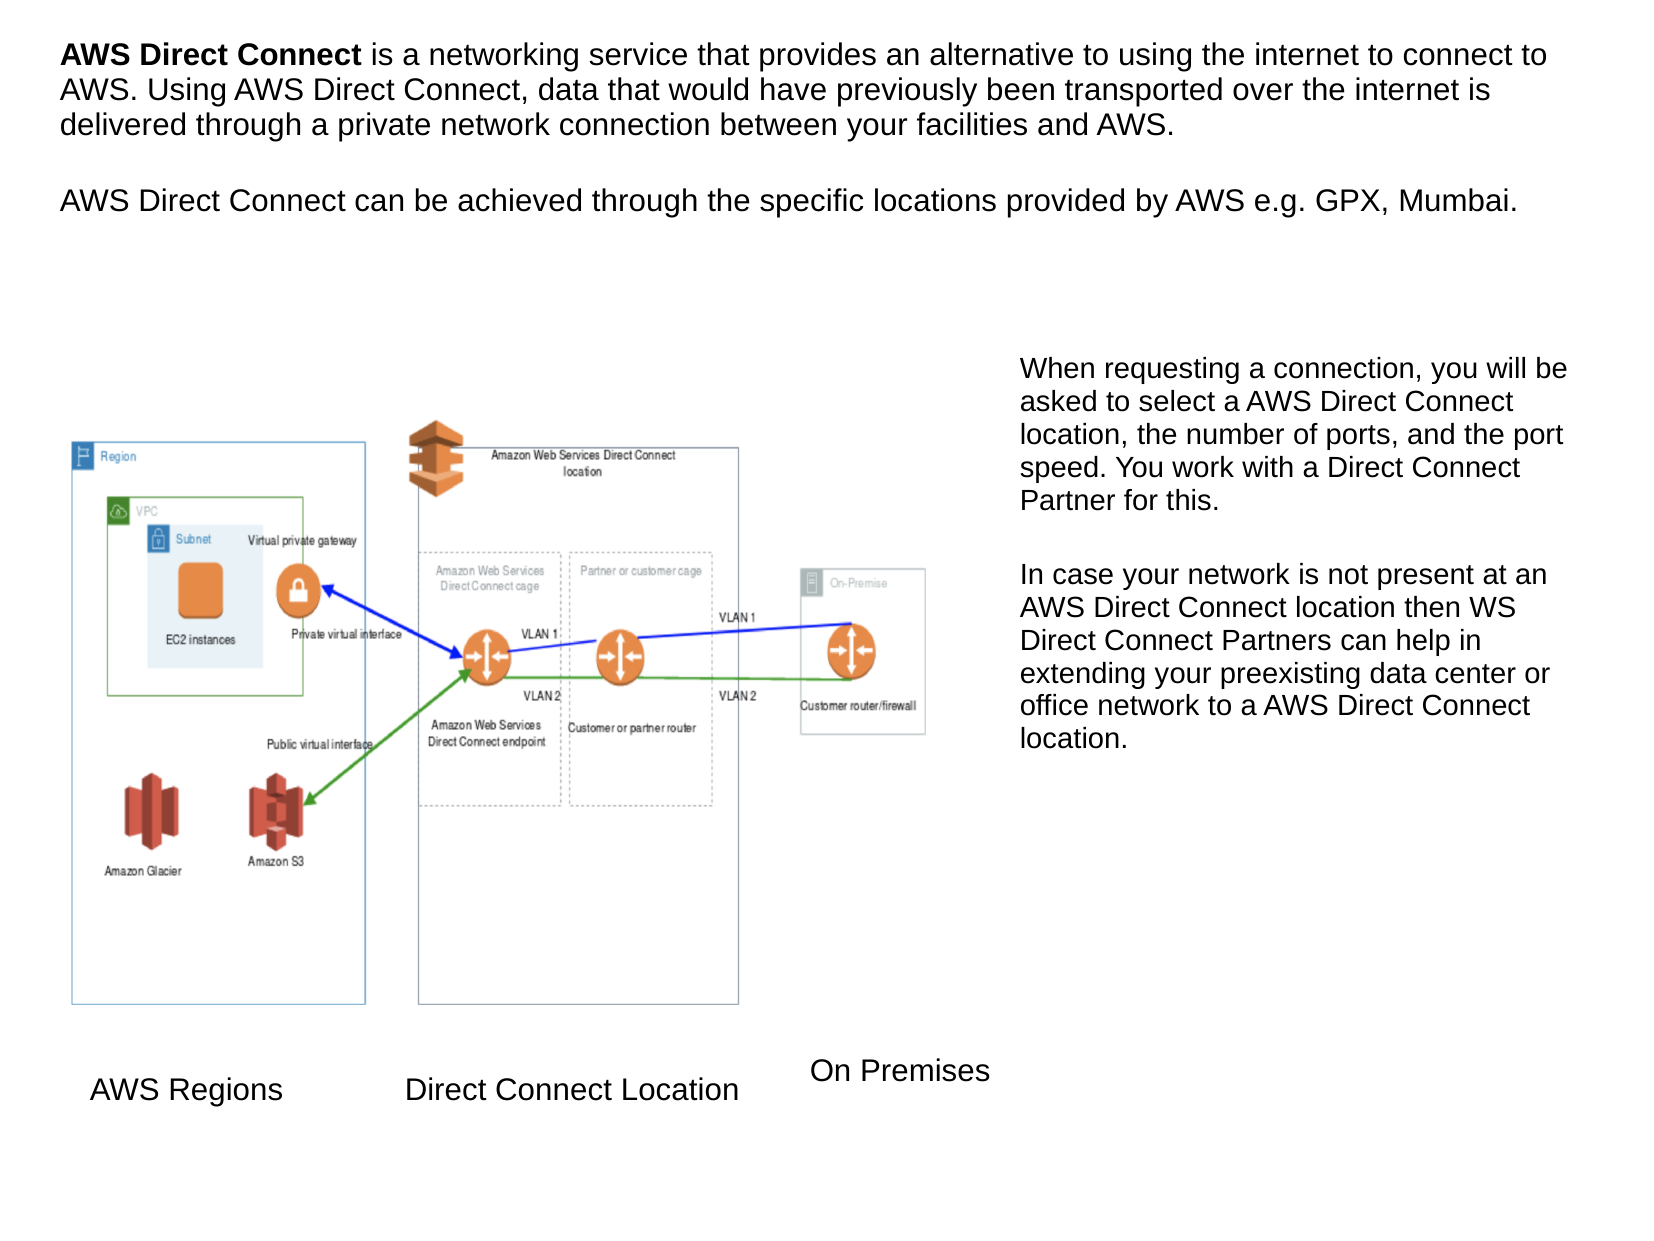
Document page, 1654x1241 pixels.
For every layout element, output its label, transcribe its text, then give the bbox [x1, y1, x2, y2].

text_box On Premises [795, 1045, 1021, 1096]
text_box Direct Connect Location [390, 1065, 766, 1141]
text_box When requesting a connection, you will be asked to select a AWS Direct Connect location, the number of ports, and the port speed. You work with a Direct Connect Partner for this. In case your network is not present at an AWS Direct Connect location then WS Direct Connect Partners can help in extending your preexisting data center or office network to a AWS Direct Connect location. [1005, 345, 1606, 805]
picture [60, 404, 961, 1036]
text_box AWS Regions [75, 1065, 301, 1115]
text_box AWS Direct Connect is a networking service that provides an alternative to using the internet to connect to AWS. Using AWS Direct Connect, data that would have previously been transported over the internet is delivered through a private network connection between your facilities and AWS. AWS Direct Connect can be achieved through the specific locations provided by AWS e.g. GPX, Mumbai. [45, 30, 1591, 268]
